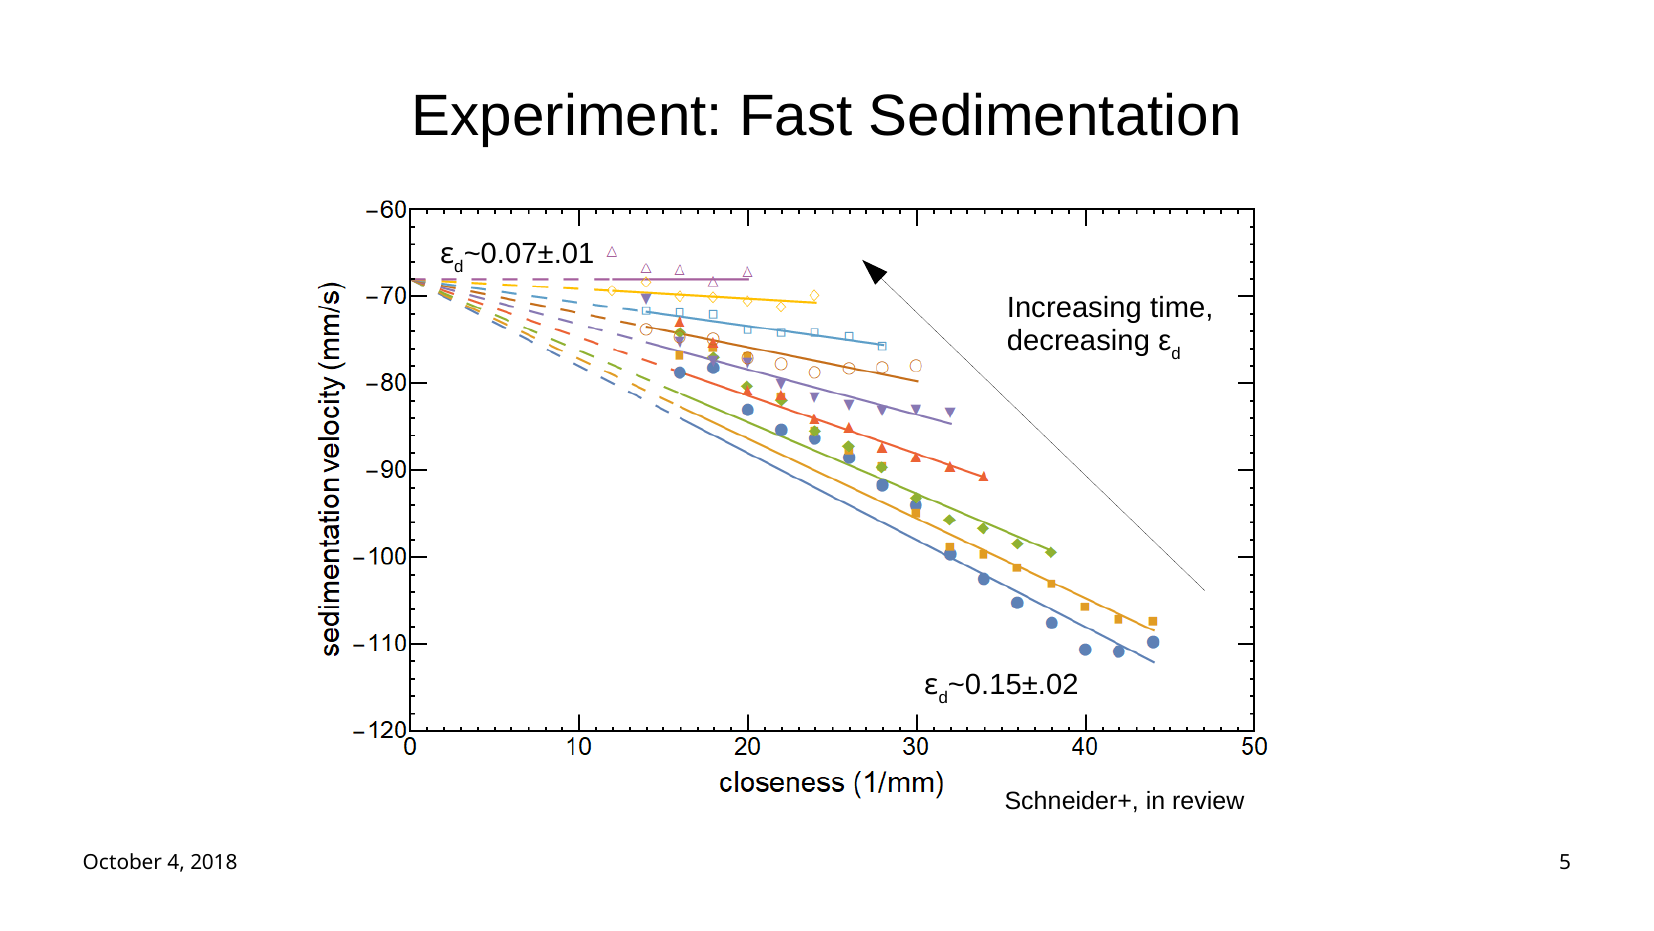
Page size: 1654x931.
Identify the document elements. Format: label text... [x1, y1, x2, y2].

title Experiment: Fast Sedimentation [83, 37, 1572, 193]
text_box εd~0.07±.01 [425, 224, 626, 280]
text_box Schneider+, in review [989, 779, 1268, 827]
text_box εd~0.15±.02 [909, 655, 1111, 711]
picture [312, 179, 1268, 800]
text_box Increasing time, decreasing εd [992, 283, 1252, 371]
